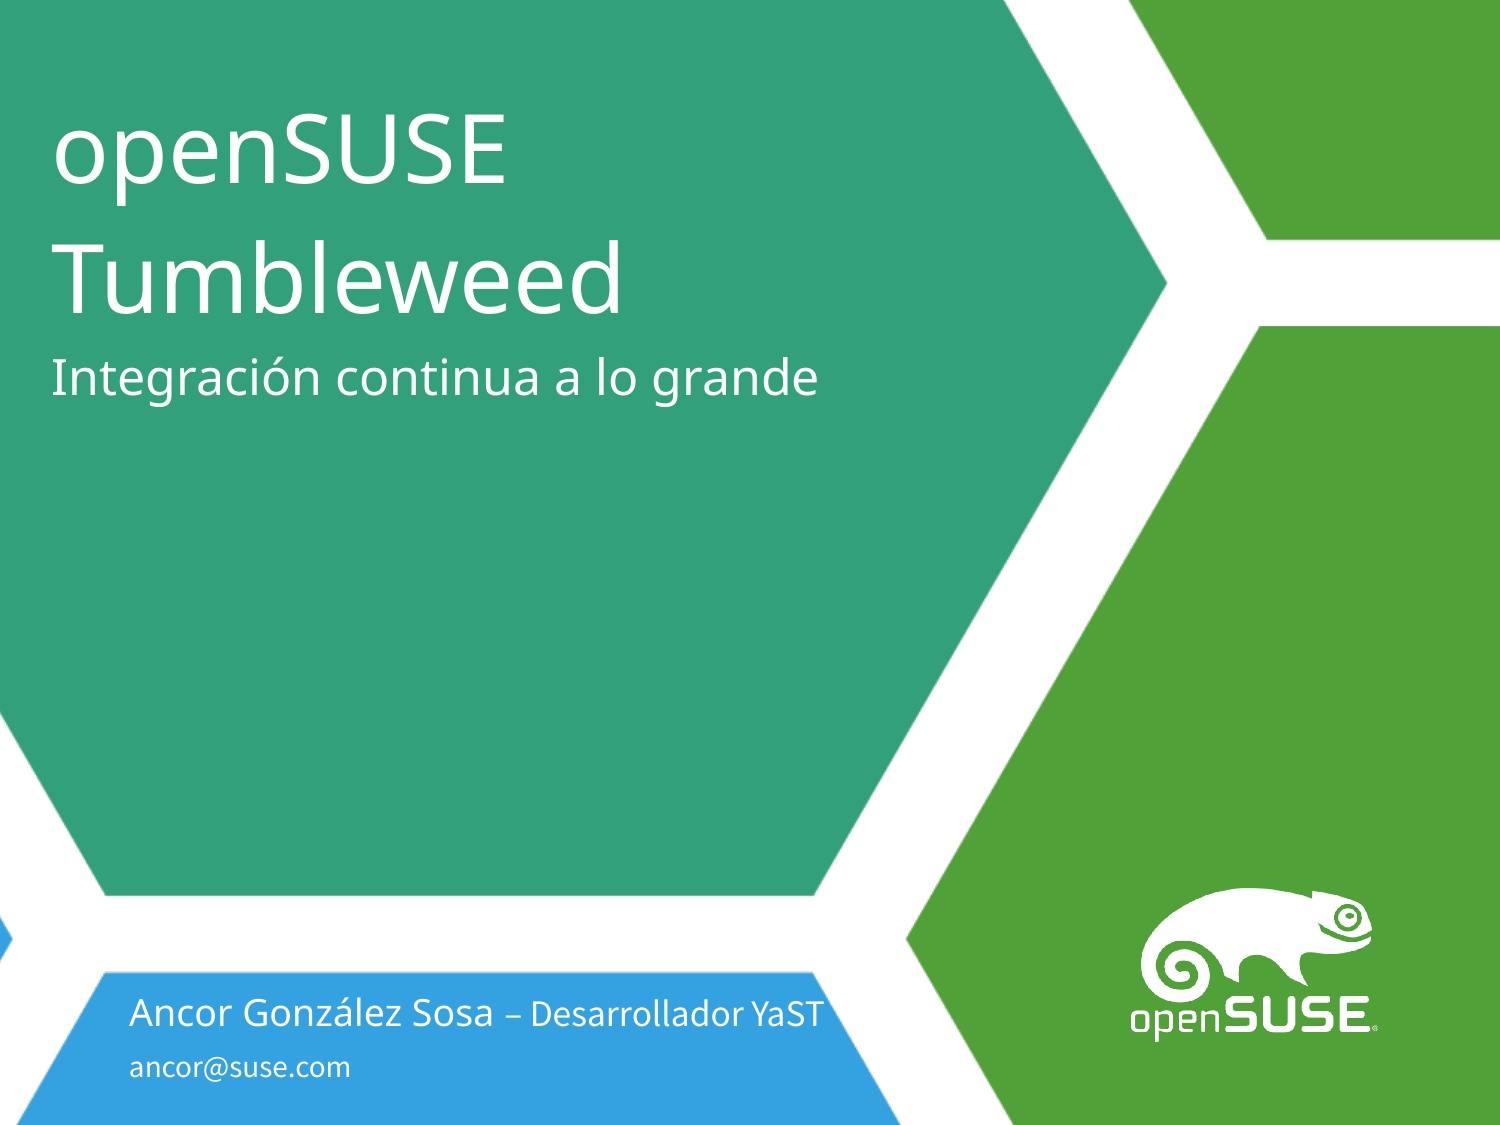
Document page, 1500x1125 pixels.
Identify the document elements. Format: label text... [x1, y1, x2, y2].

title openSUSE Tumbleweed Integración continua a lo grande [51, 105, 1101, 410]
picture [0, 0, 1500, 1125]
list Ancor González Sosa – Desarrollador YaST ancor@suse.com [126, 986, 844, 1125]
